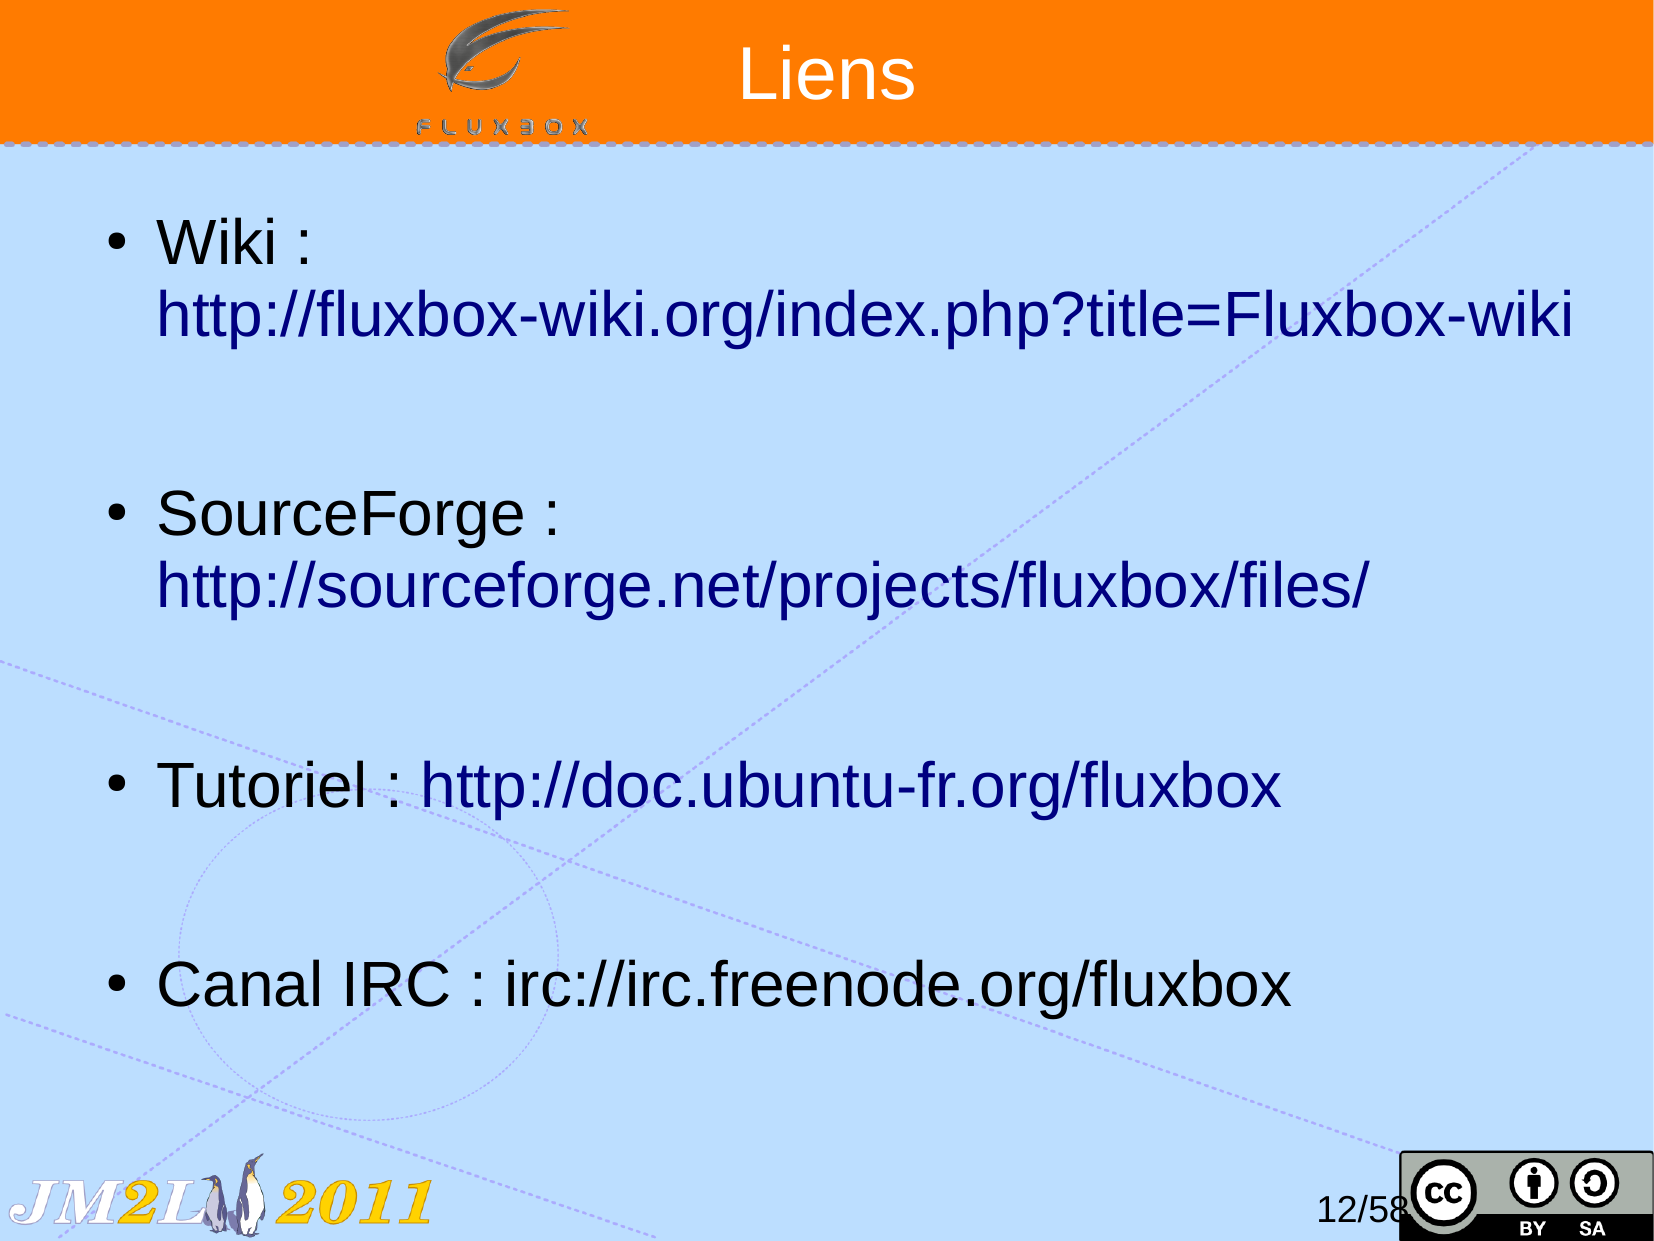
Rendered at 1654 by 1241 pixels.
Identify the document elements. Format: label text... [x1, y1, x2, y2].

list Wiki : http://fluxbox-wiki.org/index.php?title=Fluxbox-wiki SourceForge : http://sourceforge.net/projects/fluxbox/files/ Tutoriel : http://doc.ubuntu-fr.org/fluxbox Canal IRC : irc://irc.freenode.org/fluxbox [88, 206, 1577, 1026]
title Liens [621, 0, 1625, 148]
title Liens [29, 0, 383, 148]
picture [0, 0, 1654, 1241]
